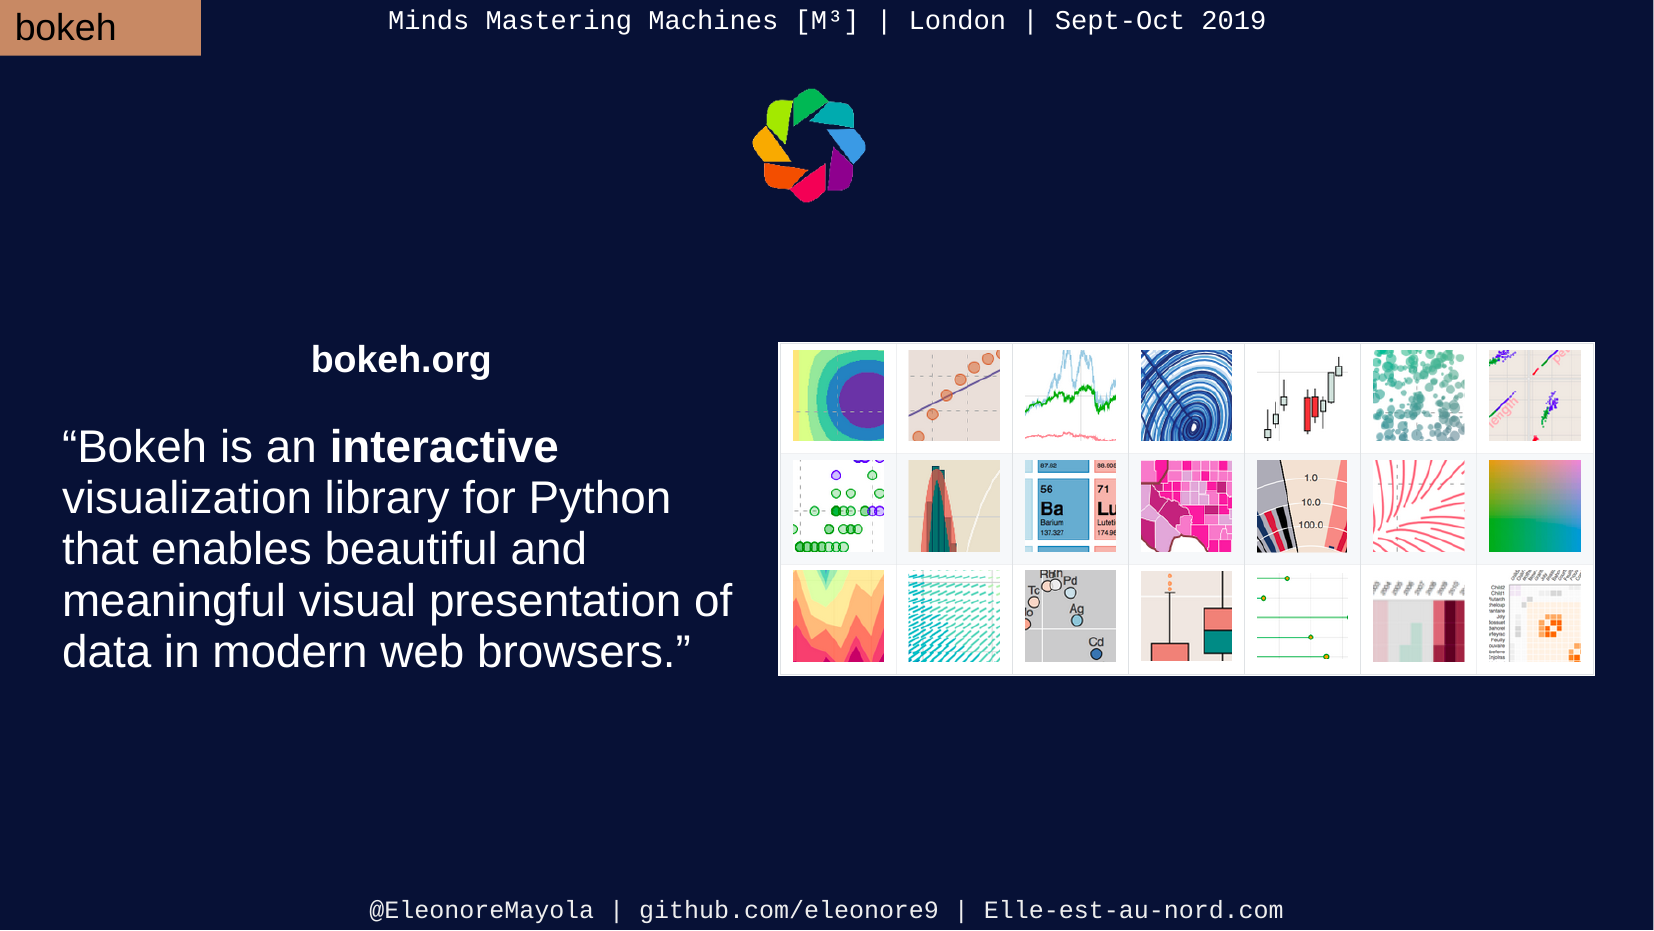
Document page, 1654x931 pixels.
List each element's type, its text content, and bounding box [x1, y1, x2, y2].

text_box “Bokeh is an interactive visualization library for Python that enables beautiful and meaningful visual presentation of data in modern web browsers.” [47, 413, 756, 703]
picture [778, 342, 1595, 676]
picture [732, 82, 891, 213]
text_box @EleonoreMayola | github.com/eleonore9 | Elle-est-au-nord.com [295, 862, 1359, 931]
text_box bokeh [0, 0, 201, 56]
text_box bokeh.org [296, 330, 508, 388]
text_box Minds Mastering Machines [M³] | London | Sept-Oct 2019 [265, 0, 1388, 60]
